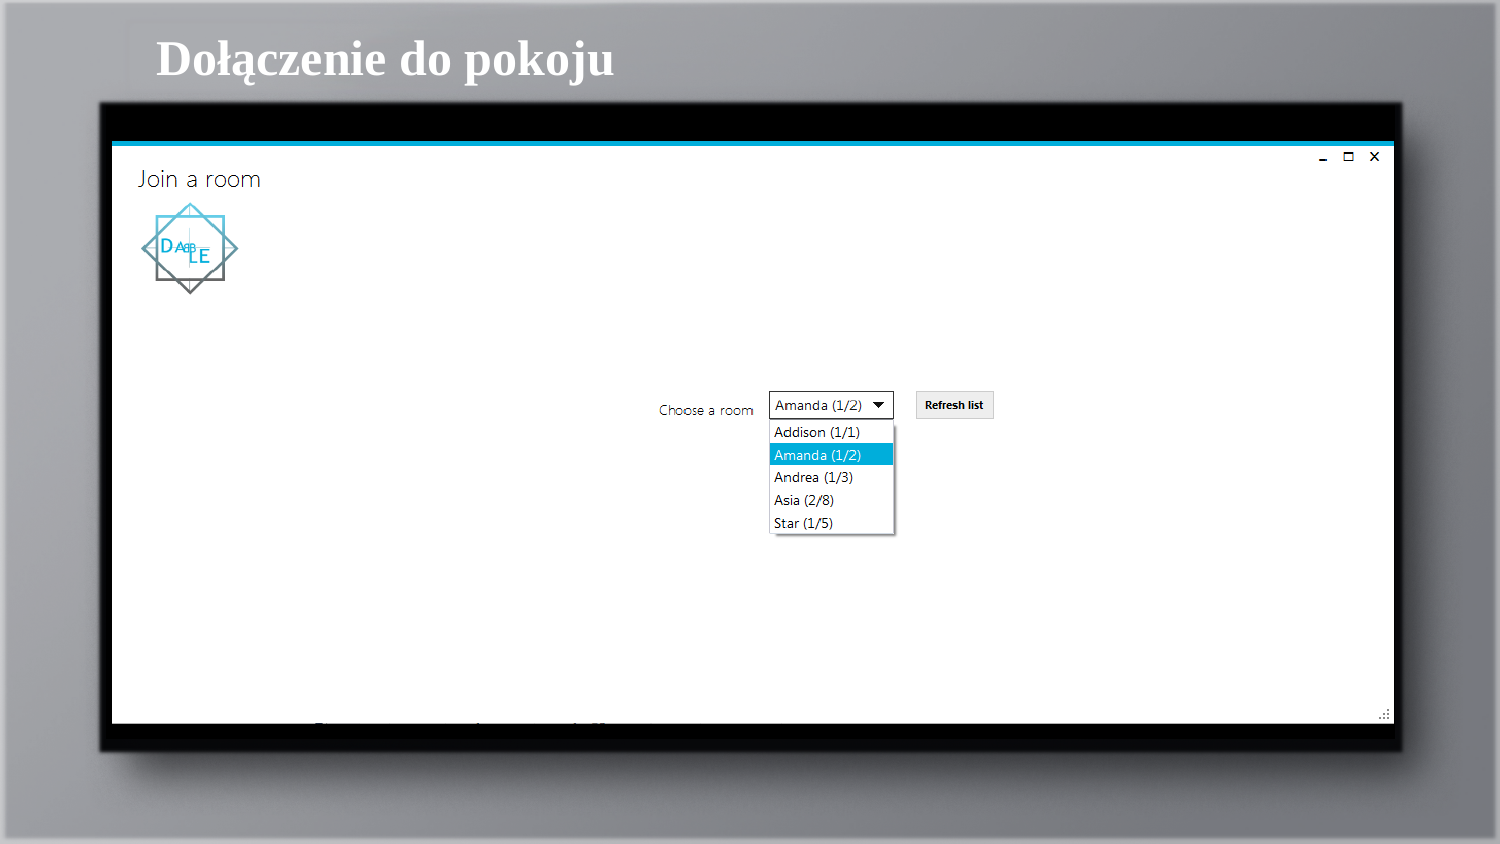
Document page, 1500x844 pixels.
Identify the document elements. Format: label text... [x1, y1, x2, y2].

text_box Dołączenie do pokoju [141, 23, 1382, 141]
picture [0, 0, 1500, 844]
